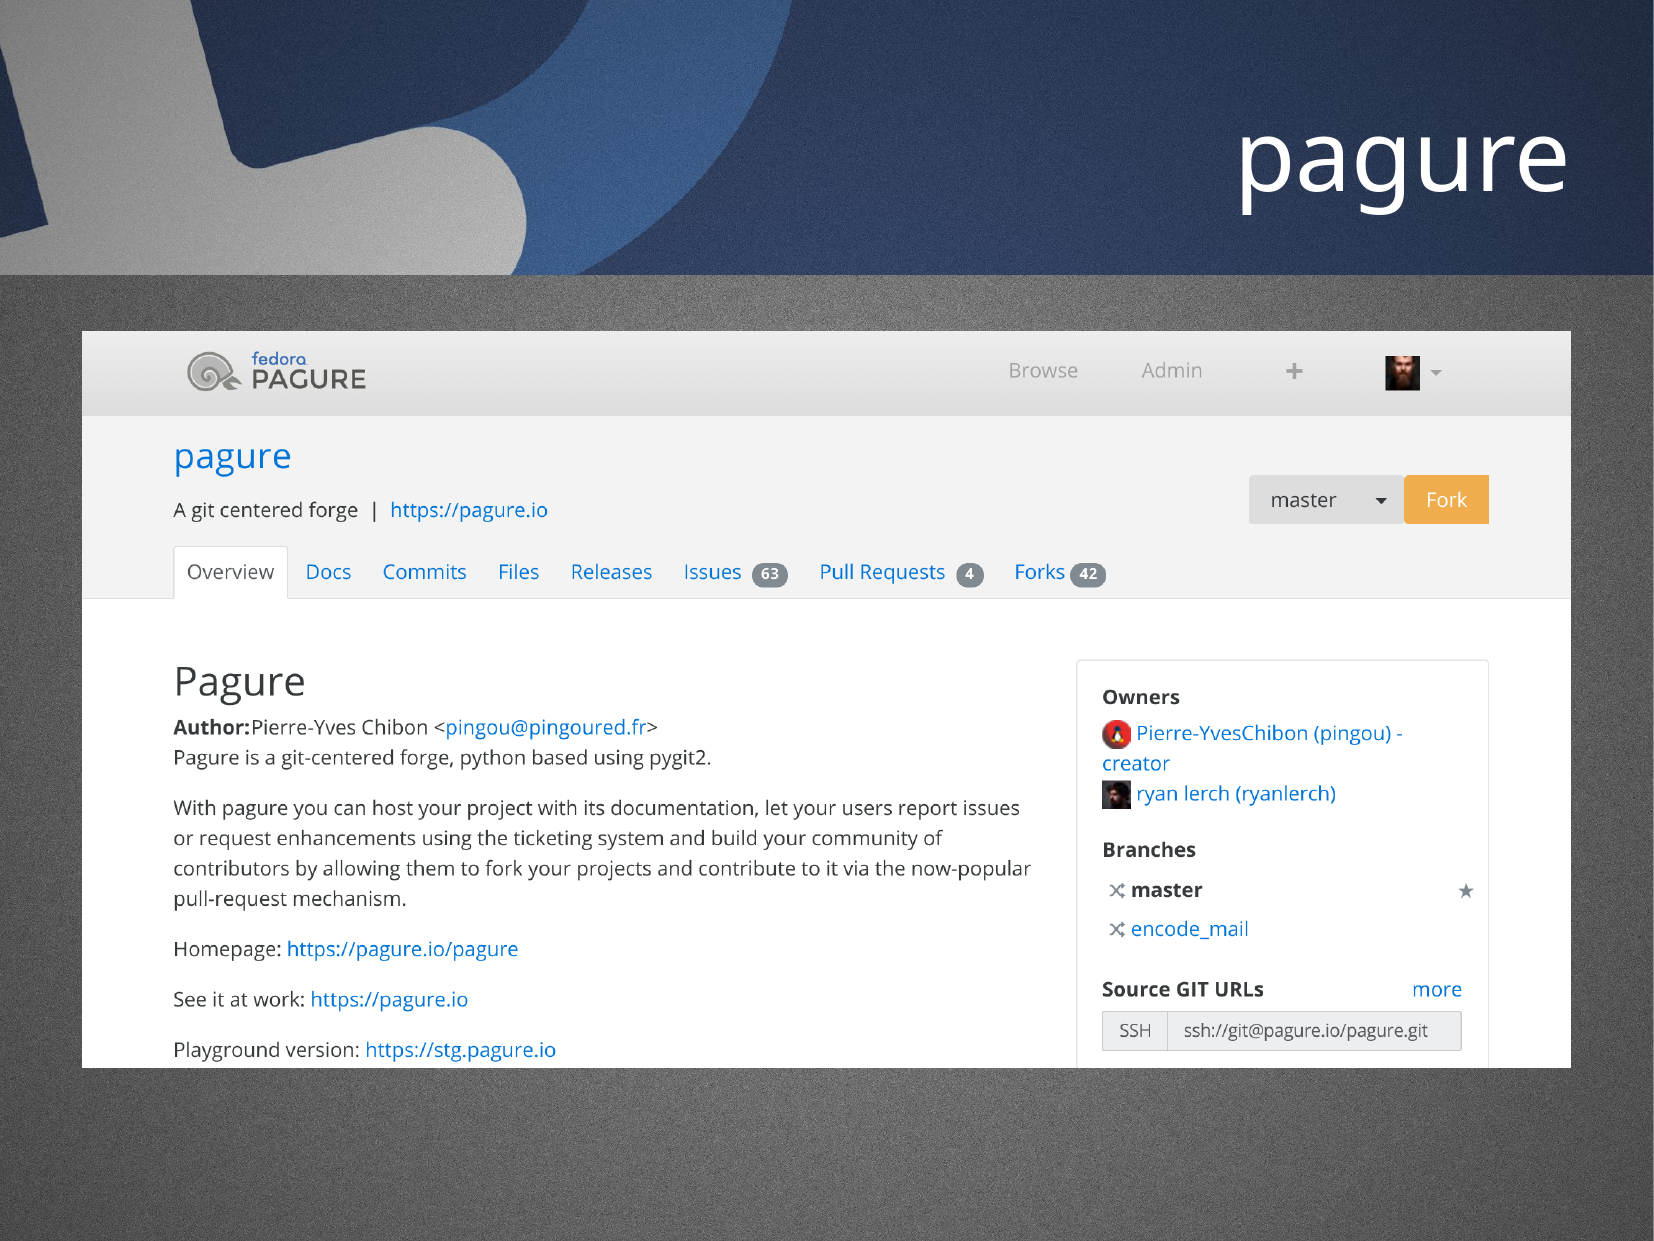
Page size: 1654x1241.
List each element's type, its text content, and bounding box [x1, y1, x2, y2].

picture [0, 0, 1654, 1241]
title pagure [82, 49, 1571, 257]
